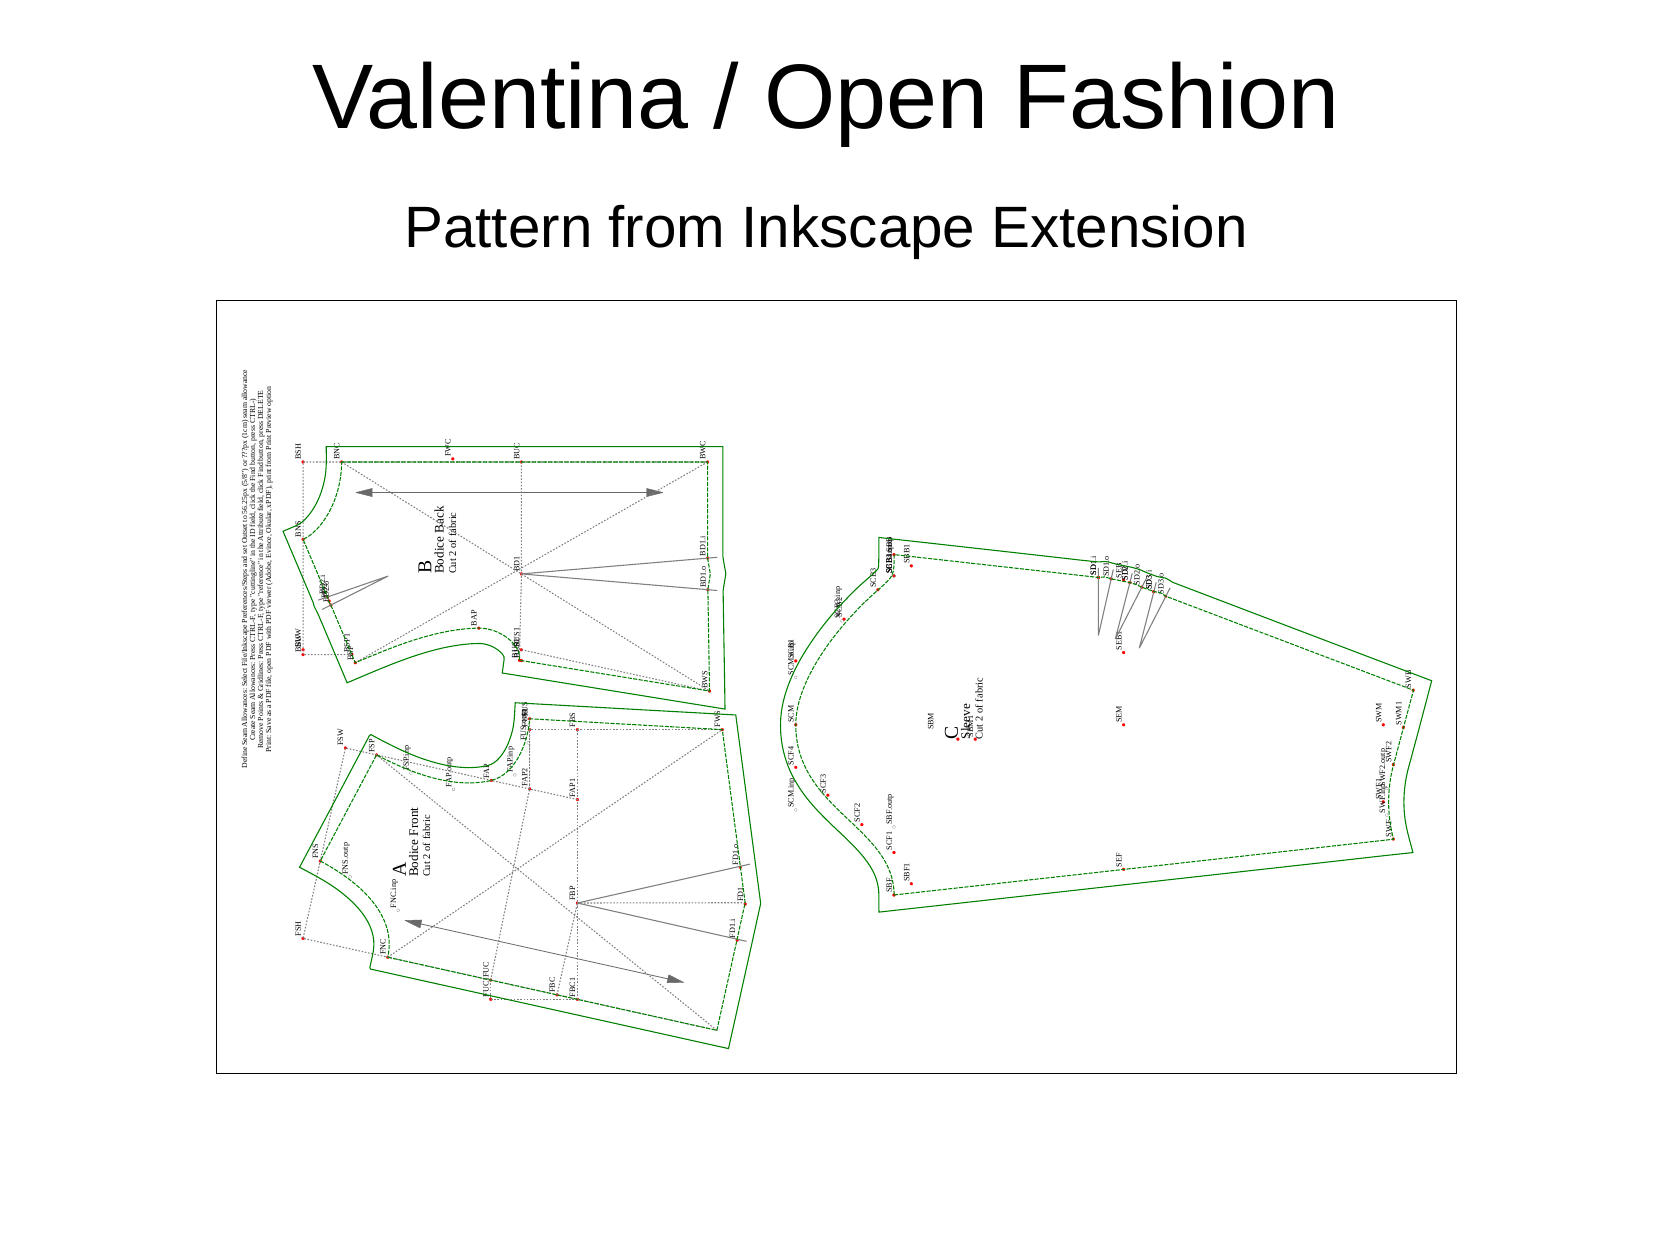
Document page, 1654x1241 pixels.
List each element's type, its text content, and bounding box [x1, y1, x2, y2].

title Valentina / Open Fashion Pattern from Inkscape Extension [82, 45, 1571, 261]
picture [216, 300, 1457, 1074]
